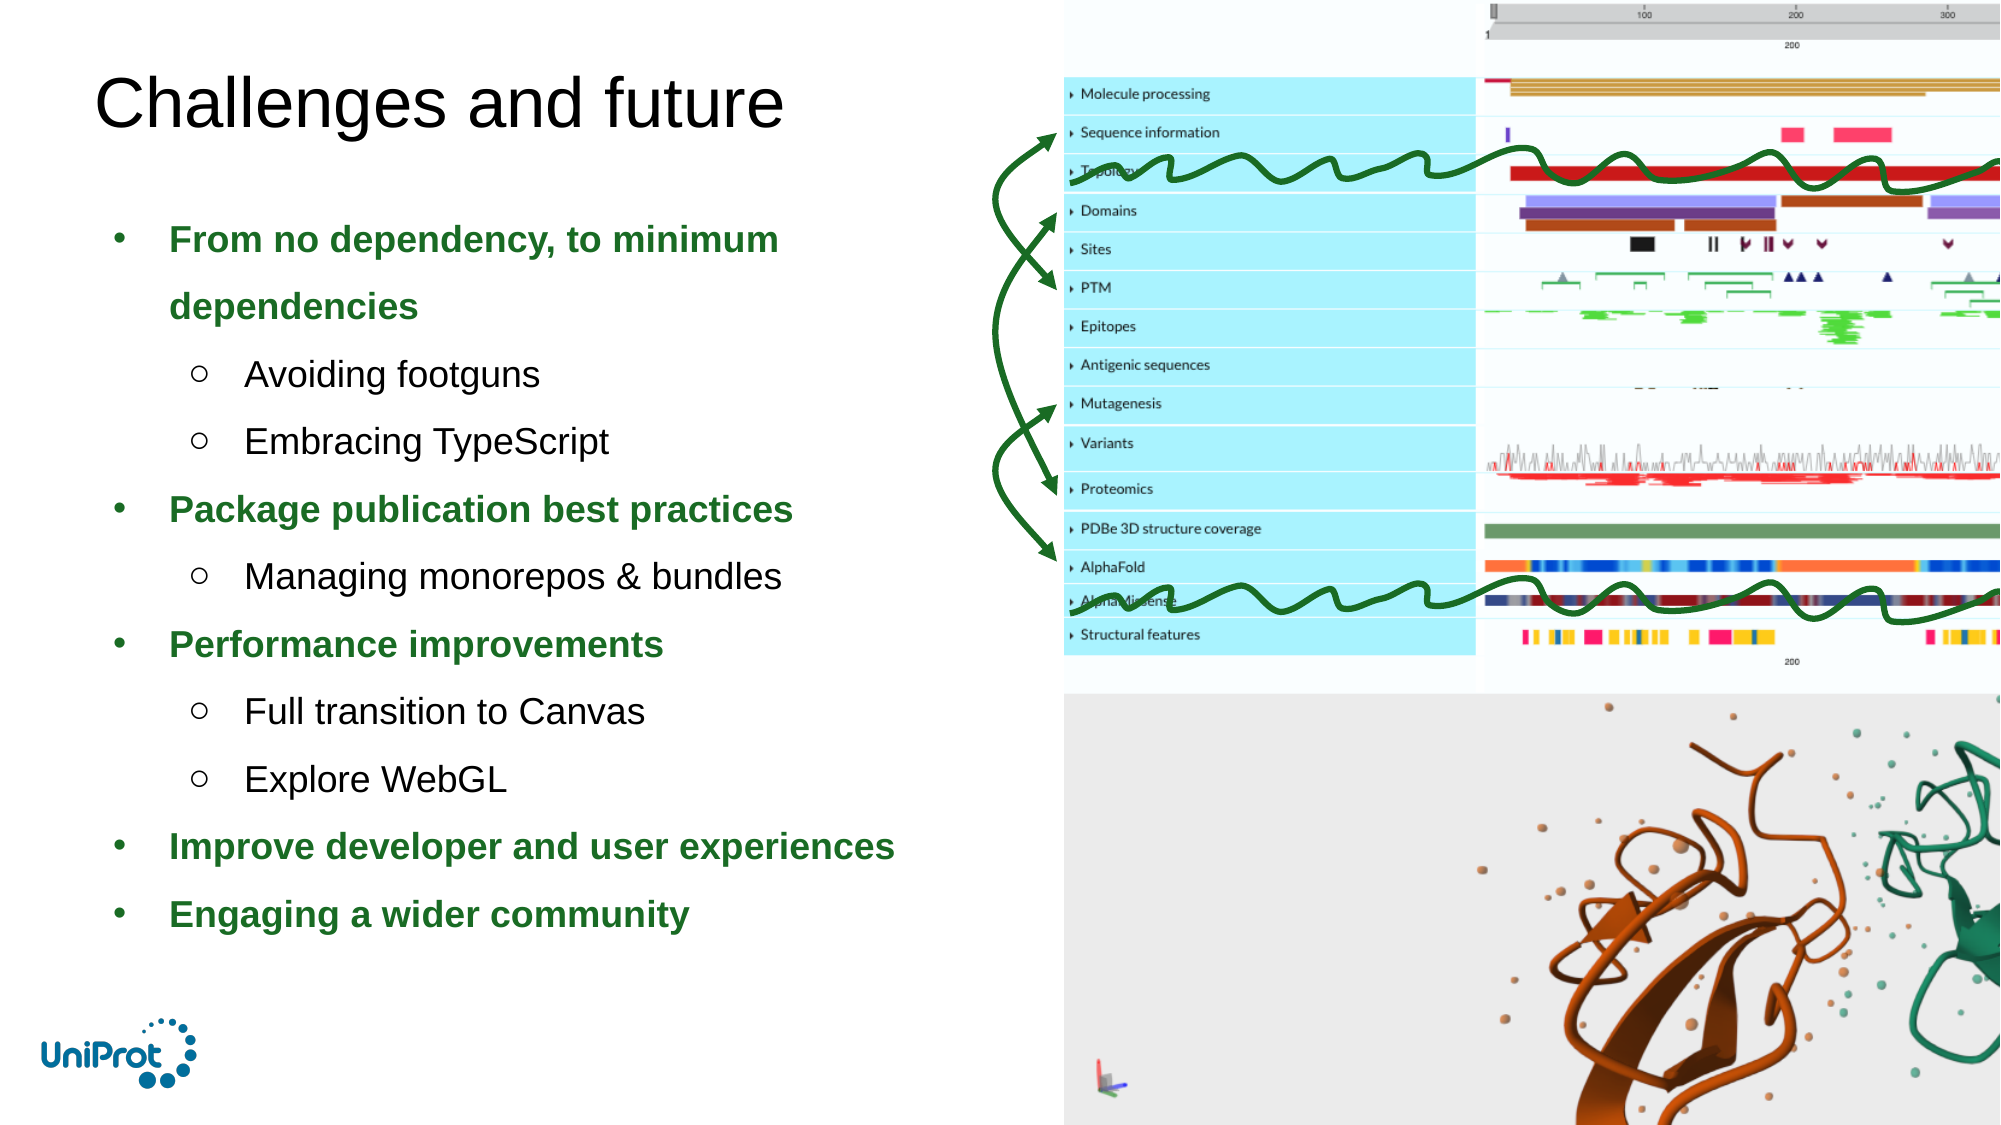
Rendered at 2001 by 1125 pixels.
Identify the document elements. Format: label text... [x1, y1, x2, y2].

picture [26, 1005, 212, 1103]
picture [1064, 0, 2000, 1125]
text_box Challenges and future [79, 64, 1064, 248]
text_box From no dependency, to minimum dependencies Avoiding footguns Embracing TypeScript Package publication best practices Managing monorepos & bundles Performance improvements Full transition to Canvas Explore WebGL Improve developer and user experiences Engaging a wider community [79, 184, 972, 943]
